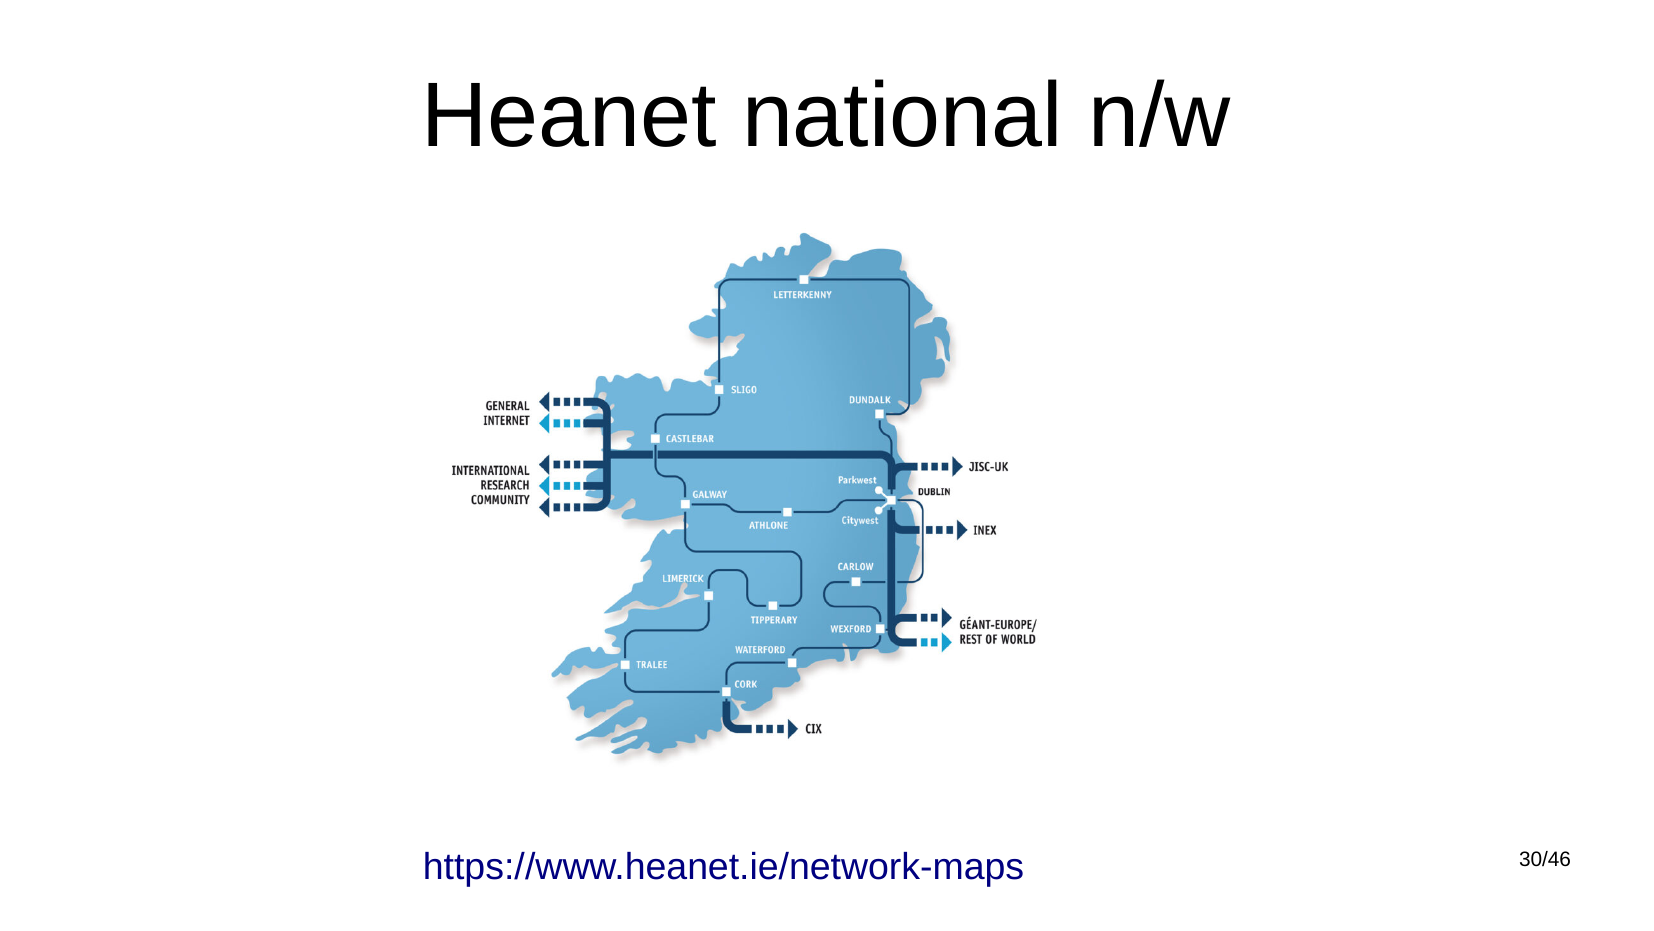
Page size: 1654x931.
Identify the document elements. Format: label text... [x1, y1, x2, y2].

text_box https://www.heanet.ie/network-maps [408, 838, 1246, 896]
picture [425, 177, 1075, 820]
title Heanet national n/w [82, 37, 1571, 193]
